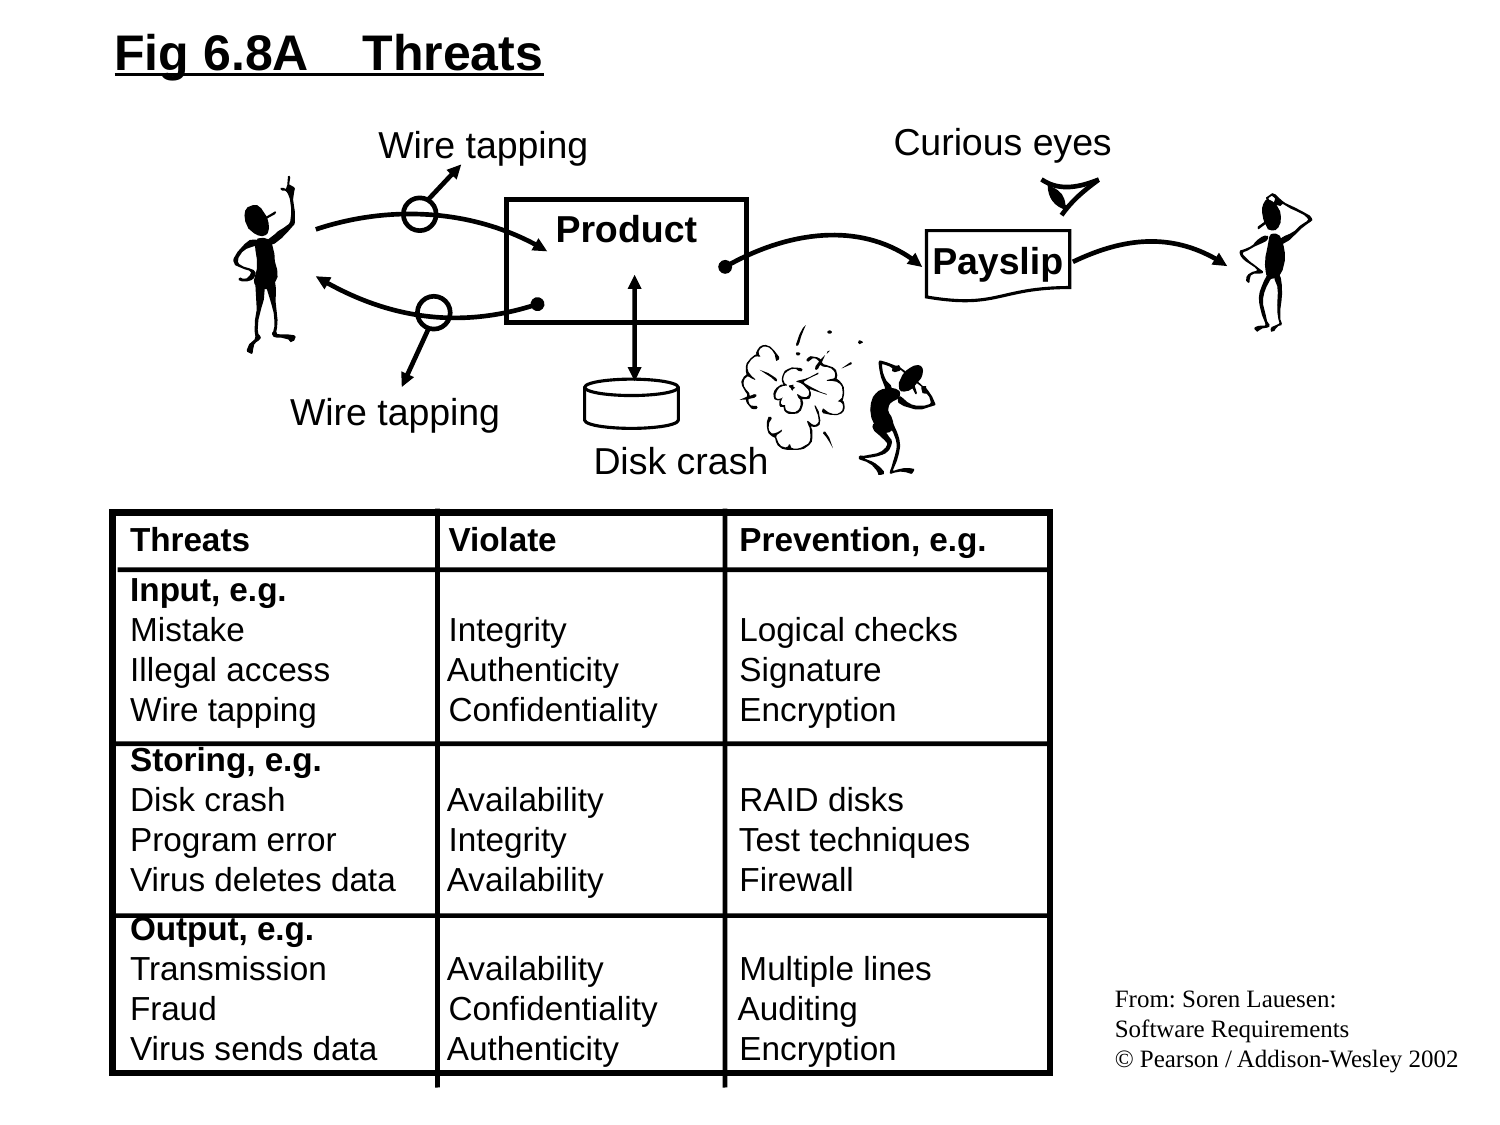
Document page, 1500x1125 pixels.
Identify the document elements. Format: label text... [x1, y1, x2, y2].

text_box Threats Violate Prevention, e.g. Input, e.g. Mistake Integrity Logical checks Illegal access Authenticity Signature Wire tapping Confidentiality Encryption Storing, e.g. Disk crash Availability RAID disks Program error Integrity Test techniques Virus deletes data Availability Firewall Output, e.g. Transmission Availability Multiple lines Fraud Confidentiality Auditing Virus sends data Authenticity Encryption [440, 918, 722, 1074]
text_box Threats Violate Prevention, e.g. Input, e.g. Mistake Integrity Logical checks Illegal access Authenticity Signature Wire tapping Confidentiality Encryption Storing, e.g. Disk crash Availability RAID disks Program error Integrity Test techniques Virus deletes data Availability Firewall Output, e.g. Transmission Availability Multiple lines Fraud Confidentiality Auditing Virus sends data Authenticity Encryption [112, 918, 435, 1074]
text_box From: Soren Lauesen: Software Requirements © Pearson / Addison-Wesley 2002 [1099, 975, 1488, 1088]
text_box [1051, 189, 1064, 206]
text_box Payslip [926, 230, 1070, 301]
text_box Threats Violate Prevention, e.g. Input, e.g. Mistake Integrity Logical checks Illegal access Authenticity Signature Wire tapping Confidentiality Encryption Storing, e.g. Disk crash Availability RAID disks Program error Integrity Test techniques Virus deletes data Availability Firewall Output, e.g. Transmission Availability Multiple lines Fraud Confidentiality Auditing Virus sends data Authenticity Encryption [112, 512, 435, 741]
text_box Threats Violate Prevention, e.g. Input, e.g. Mistake Integrity Logical checks Illegal access Authenticity Signature Wire tapping Confidentiality Encryption Storing, e.g. Disk crash Availability RAID disks Program error Integrity Test techniques Virus deletes data Availability Firewall Output, e.g. Transmission Availability Multiple lines Fraud Confidentiality Auditing Virus sends data Authenticity Encryption [728, 747, 1050, 913]
text_box Threats Violate Prevention, e.g. Input, e.g. Mistake Integrity Logical checks Illegal access Authenticity Signature Wire tapping Confidentiality Encryption Storing, e.g. Disk crash Availability RAID disks Program error Integrity Test techniques Virus deletes data Availability Firewall Output, e.g. Transmission Availability Multiple lines Fraud Confidentiality Auditing Virus sends data Authenticity Encryption [440, 573, 722, 741]
text_box Product [506, 199, 747, 323]
text_box Wire tapping [283, 381, 506, 439]
text_box Fig 6.8A Threats [99, 12, 1085, 88]
text_box Curious eyes [887, 112, 1118, 170]
picture [739, 324, 936, 475]
text_box [233, 175, 296, 354]
text_box [1239, 193, 1313, 332]
text_box Threats Violate Prevention, e.g. Input, e.g. Mistake Integrity Logical checks Illegal access Authenticity Signature Wire tapping Confidentiality Encryption Storing, e.g. Disk crash Availability RAID disks Program error Integrity Test techniques Virus deletes data Availability Firewall Output, e.g. Transmission Availability Multiple lines Fraud Confidentiality Auditing Virus sends data Authenticity Encryption [728, 918, 1050, 1074]
text_box Threats Violate Prevention, e.g. Input, e.g. Mistake Integrity Logical checks Illegal access Authenticity Signature Wire tapping Confidentiality Encryption Storing, e.g. Disk crash Availability RAID disks Program error Integrity Test techniques Virus deletes data Availability Firewall Output, e.g. Transmission Availability Multiple lines Fraud Confidentiality Auditing Virus sends data Authenticity Encryption [728, 512, 1050, 567]
text_box Threats Violate Prevention, e.g. Input, e.g. Mistake Integrity Logical checks Illegal access Authenticity Signature Wire tapping Confidentiality Encryption Storing, e.g. Disk crash Availability RAID disks Program error Integrity Test techniques Virus deletes data Availability Firewall Output, e.g. Transmission Availability Multiple lines Fraud Confidentiality Auditing Virus sends data Authenticity Encryption [440, 512, 722, 567]
text_box Threats Violate Prevention, e.g. Input, e.g. Mistake Integrity Logical checks Illegal access Authenticity Signature Wire tapping Confidentiality Encryption Storing, e.g. Disk crash Availability RAID disks Program error Integrity Test techniques Virus deletes data Availability Firewall Output, e.g. Transmission Availability Multiple lines Fraud Confidentiality Auditing Virus sends data Authenticity Encryption [440, 747, 722, 913]
text_box Disk crash [587, 430, 775, 488]
text_box Wire tapping [372, 115, 595, 173]
text_box Threats Violate Prevention, e.g. Input, e.g. Mistake Integrity Logical checks Illegal access Authenticity Signature Wire tapping Confidentiality Encryption Storing, e.g. Disk crash Availability RAID disks Program error Integrity Test techniques Virus deletes data Availability Firewall Output, e.g. Transmission Availability Multiple lines Fraud Confidentiality Auditing Virus sends data Authenticity Encryption [112, 747, 435, 913]
text_box Threats Violate Prevention, e.g. Input, e.g. Mistake Integrity Logical checks Illegal access Authenticity Signature Wire tapping Confidentiality Encryption Storing, e.g. Disk crash Availability RAID disks Program error Integrity Test techniques Virus deletes data Availability Firewall Output, e.g. Transmission Availability Multiple lines Fraud Confidentiality Auditing Virus sends data Authenticity Encryption [728, 573, 1050, 741]
